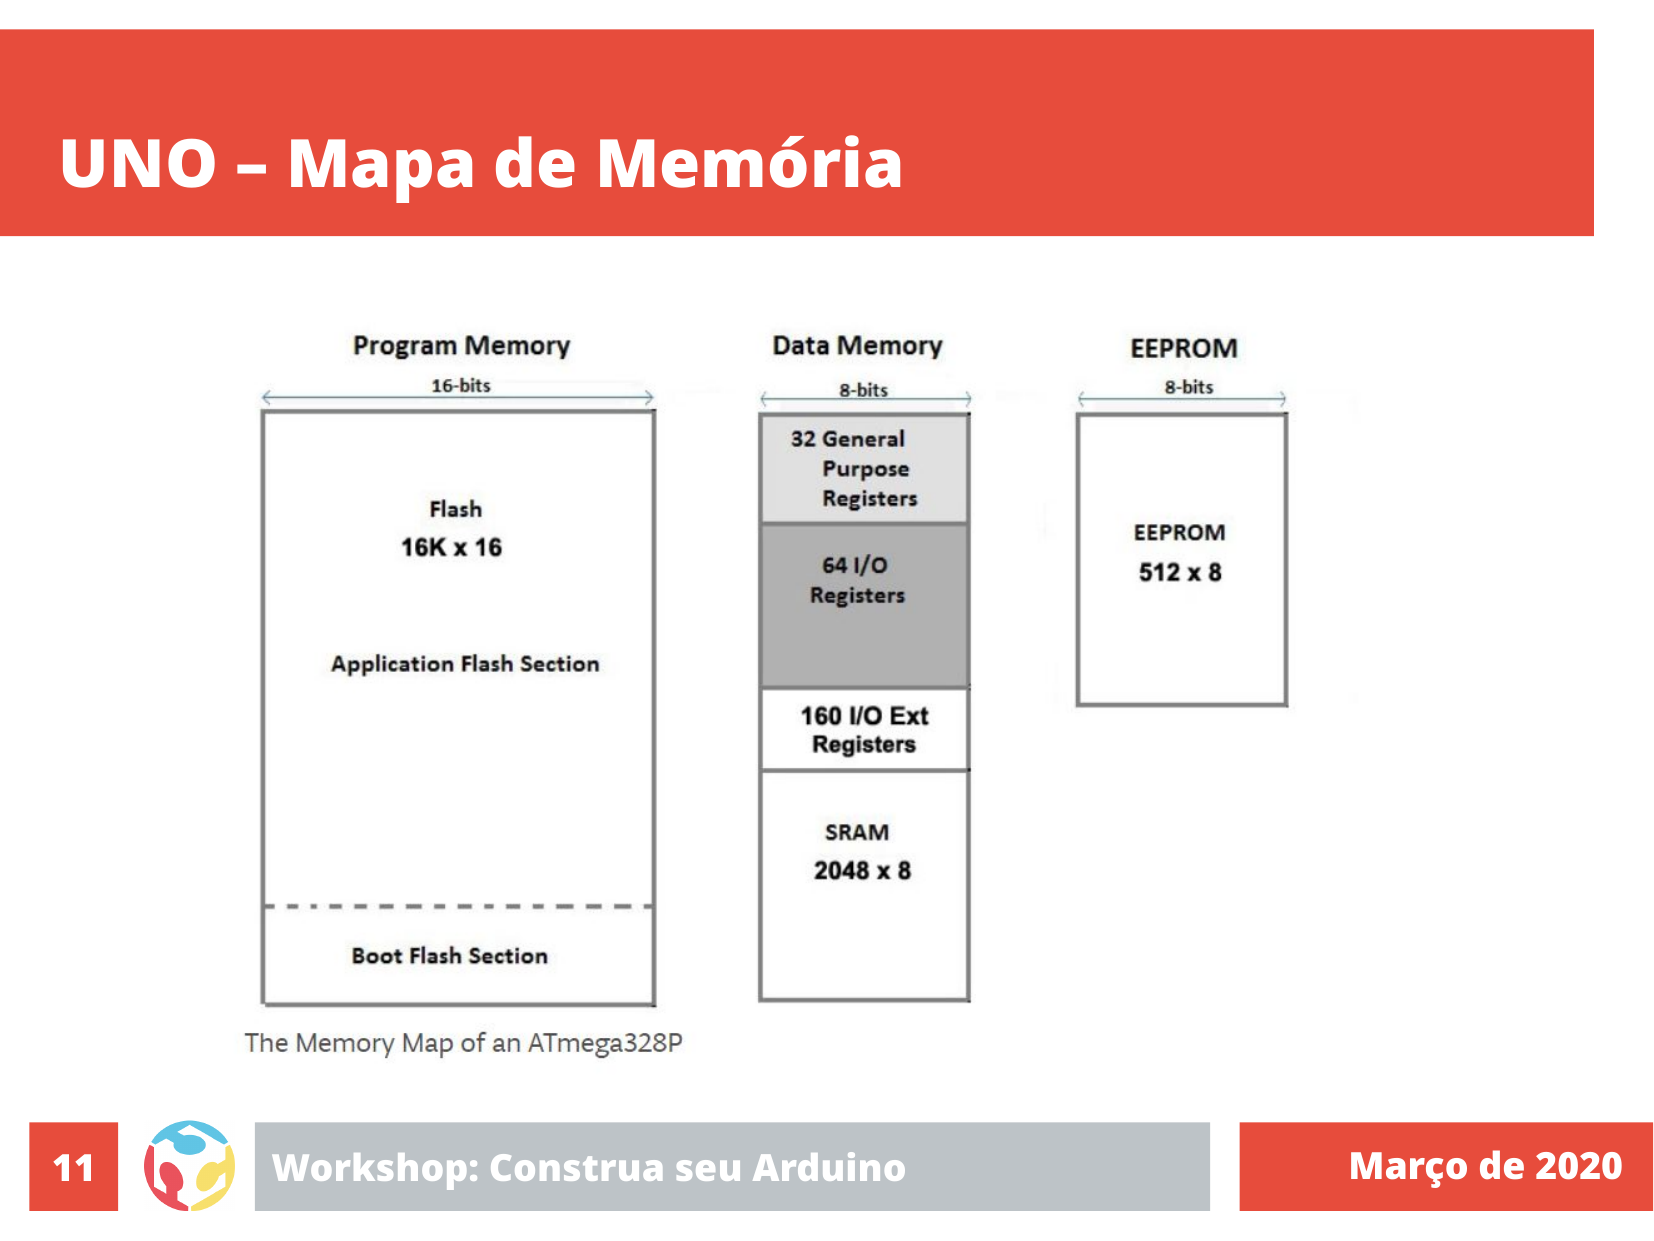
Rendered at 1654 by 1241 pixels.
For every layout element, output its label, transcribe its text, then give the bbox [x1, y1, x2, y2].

picture [215, 293, 1409, 1087]
picture [144, 1120, 235, 1211]
title UNO – Mapa de Memória [58, 59, 1594, 207]
